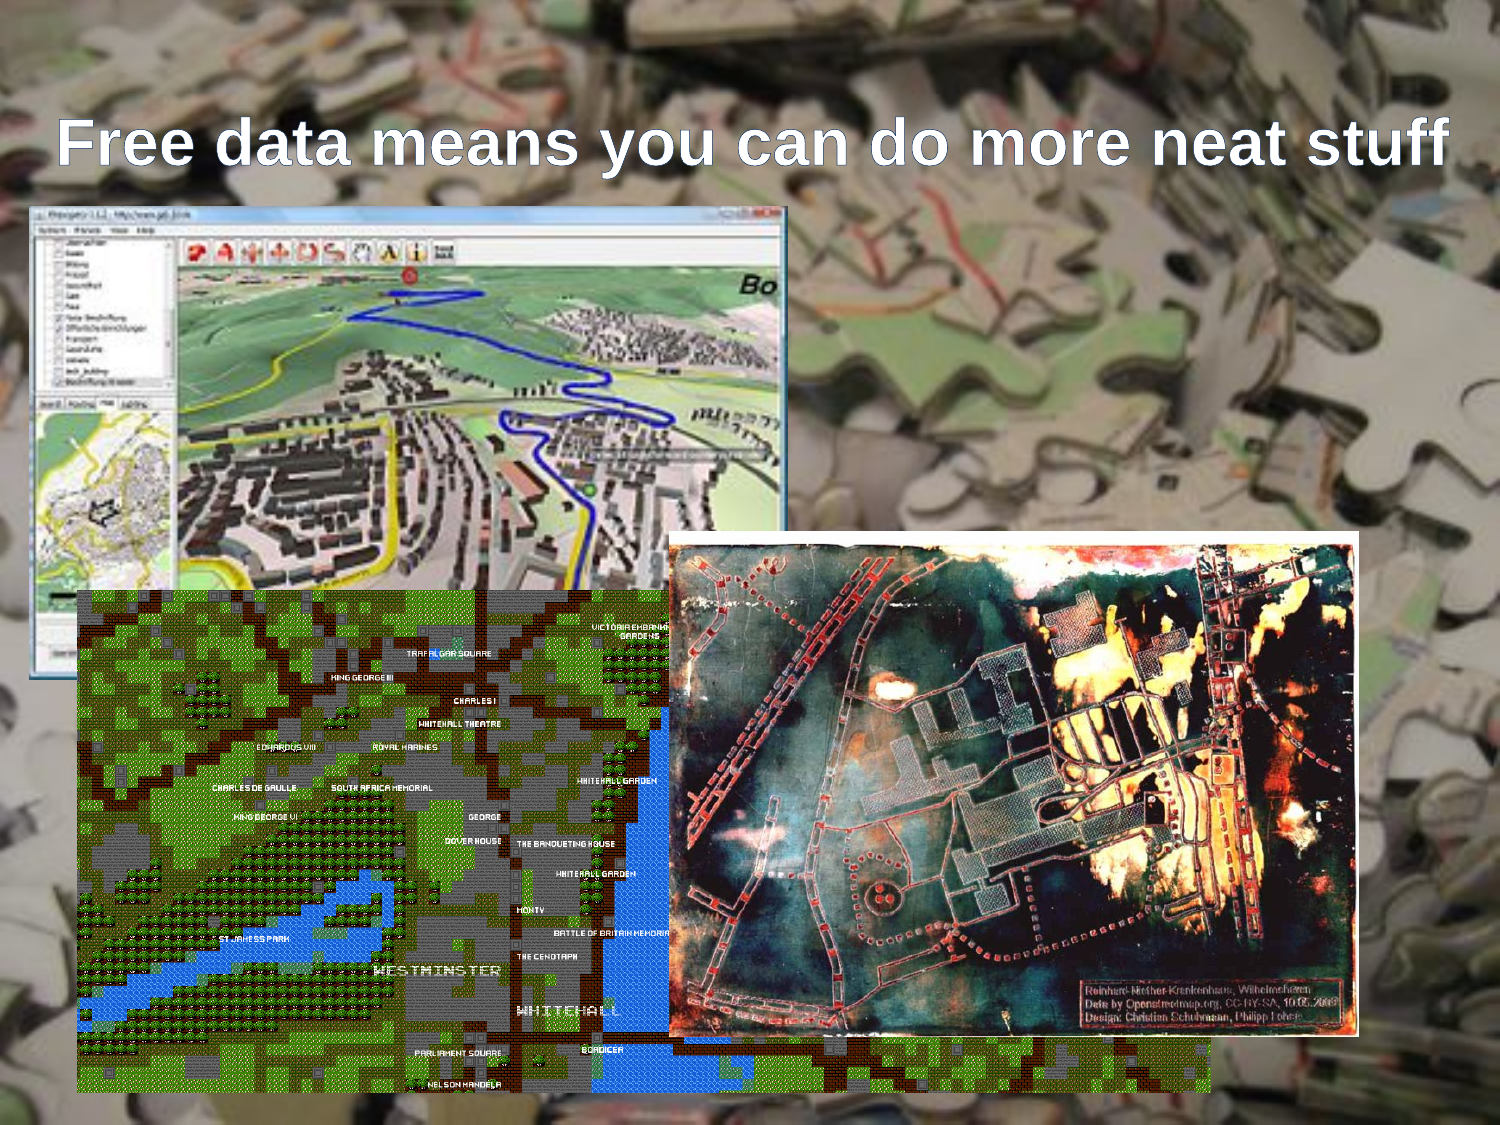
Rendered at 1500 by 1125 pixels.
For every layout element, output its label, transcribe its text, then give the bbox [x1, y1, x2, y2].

title Free data means you can do more neat stuff [29, 37, 1477, 240]
picture [0, 0, 1500, 1125]
